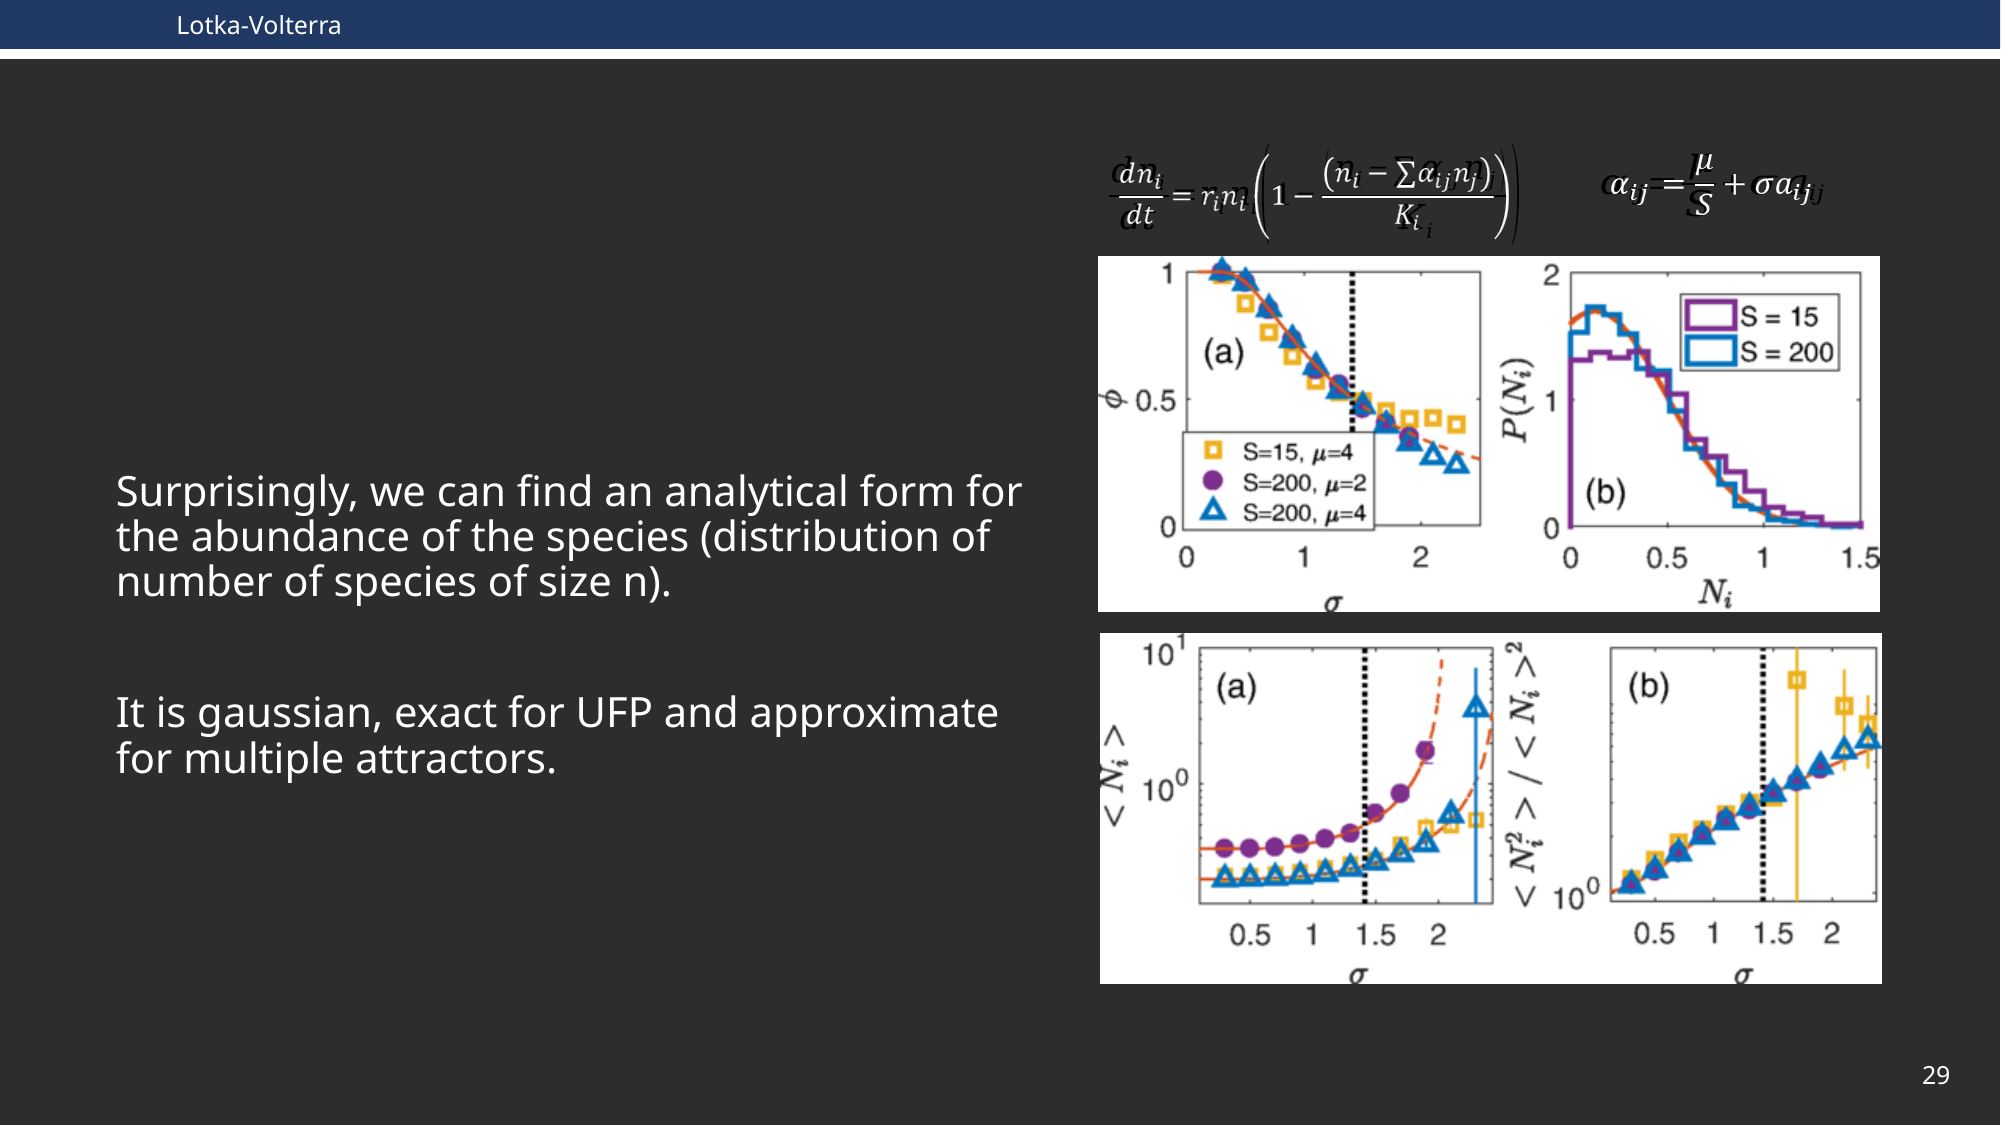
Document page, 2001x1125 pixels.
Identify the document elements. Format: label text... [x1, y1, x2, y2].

text_box [1589, 141, 1836, 226]
footer Lotka-Volterra [0, 0, 519, 51]
picture [1098, 256, 1880, 612]
list Surprisingly, we can find an analytical form for the abundance of the species (distribution of number of species of size n). It is gaussian, exact for UFP and approximate for multiple attractors. [100, 206, 1043, 1046]
slide_number <number> [1515, 1046, 1966, 1107]
text_box [1098, 141, 1531, 248]
picture [1100, 633, 1882, 984]
